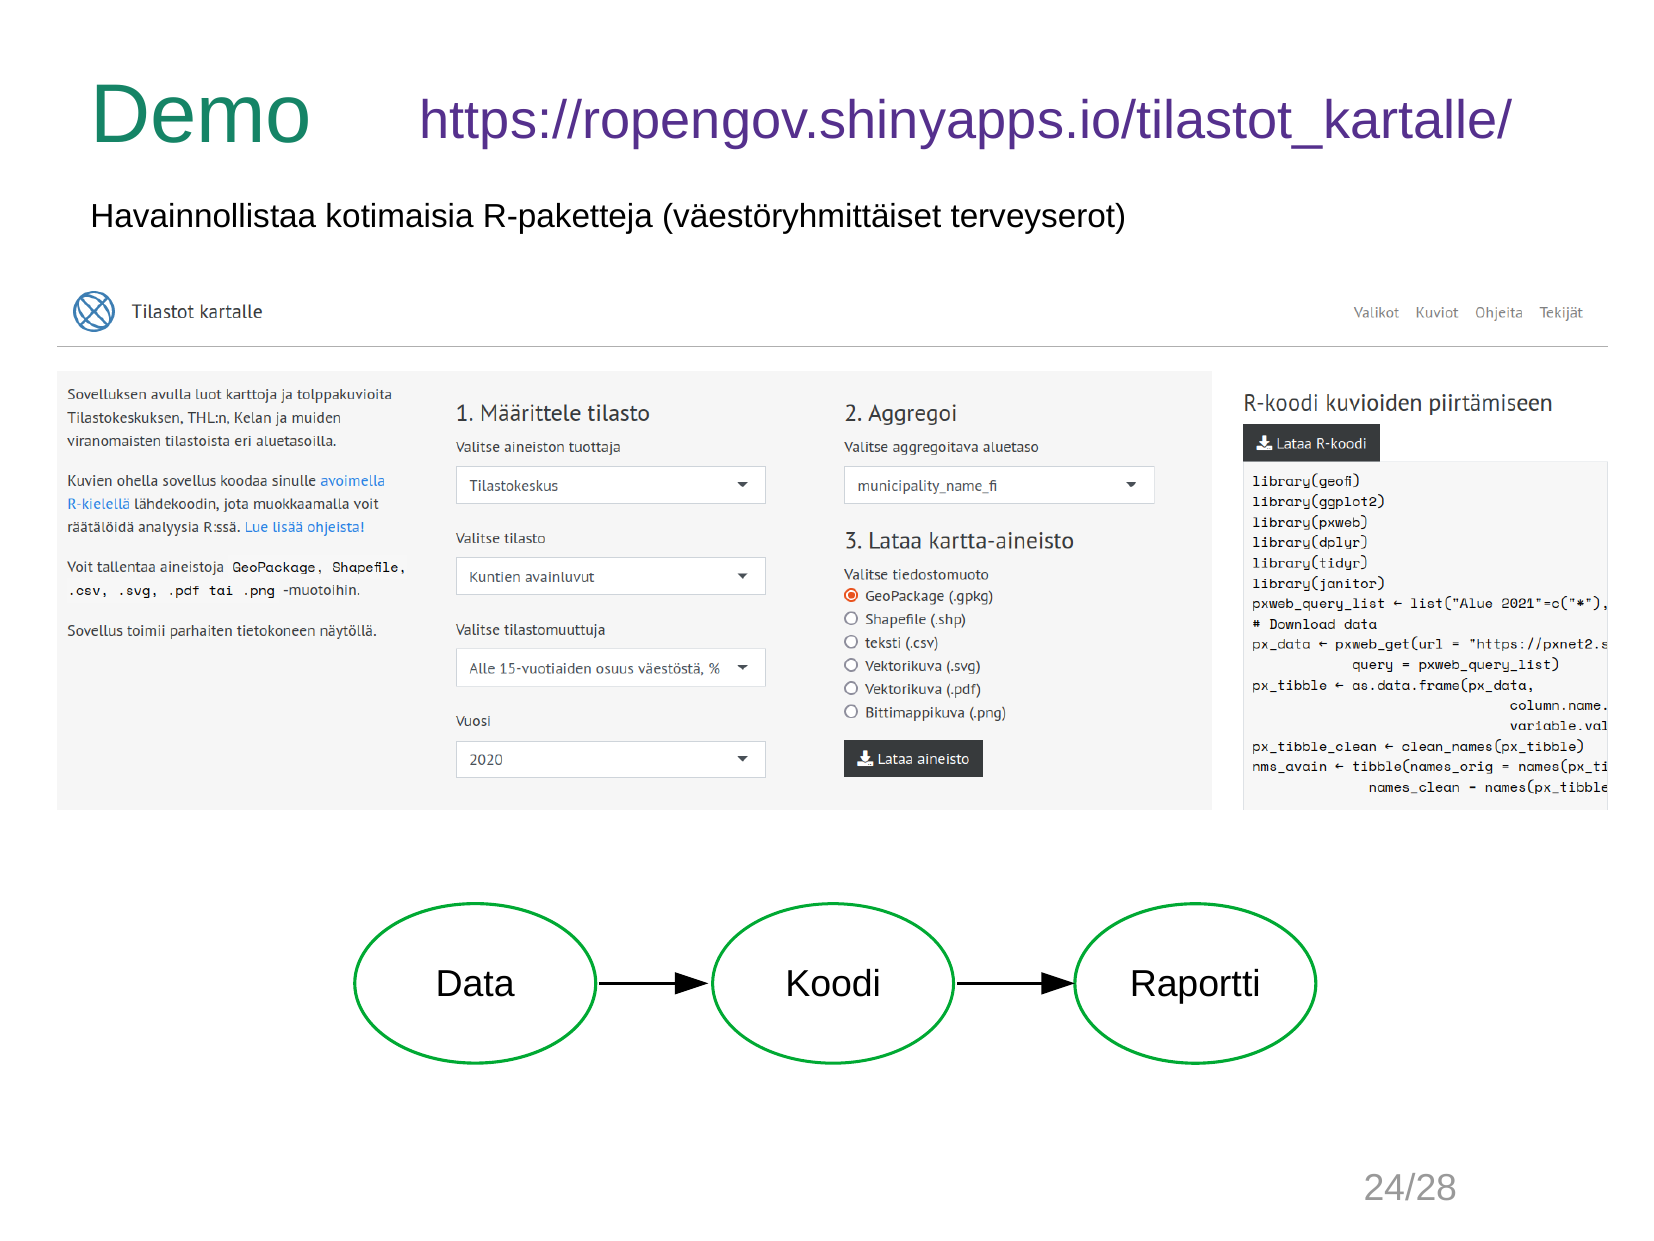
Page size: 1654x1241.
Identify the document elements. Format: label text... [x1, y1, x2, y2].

text_box Raportti [1074, 903, 1316, 1064]
text_box Koodi [712, 903, 954, 1064]
text_box <number>/28 [1348, 1158, 1654, 1230]
text_box Data [354, 903, 596, 1064]
text_box https://ropengov.shinyapps.io/tilastot_kartalle/ [405, 82, 1543, 166]
text_box Demo Havainnollistaa kotimaisia R-paketteja (väestöryhmittäiset terveyserot) [75, 60, 1576, 285]
picture [51, 285, 1612, 810]
